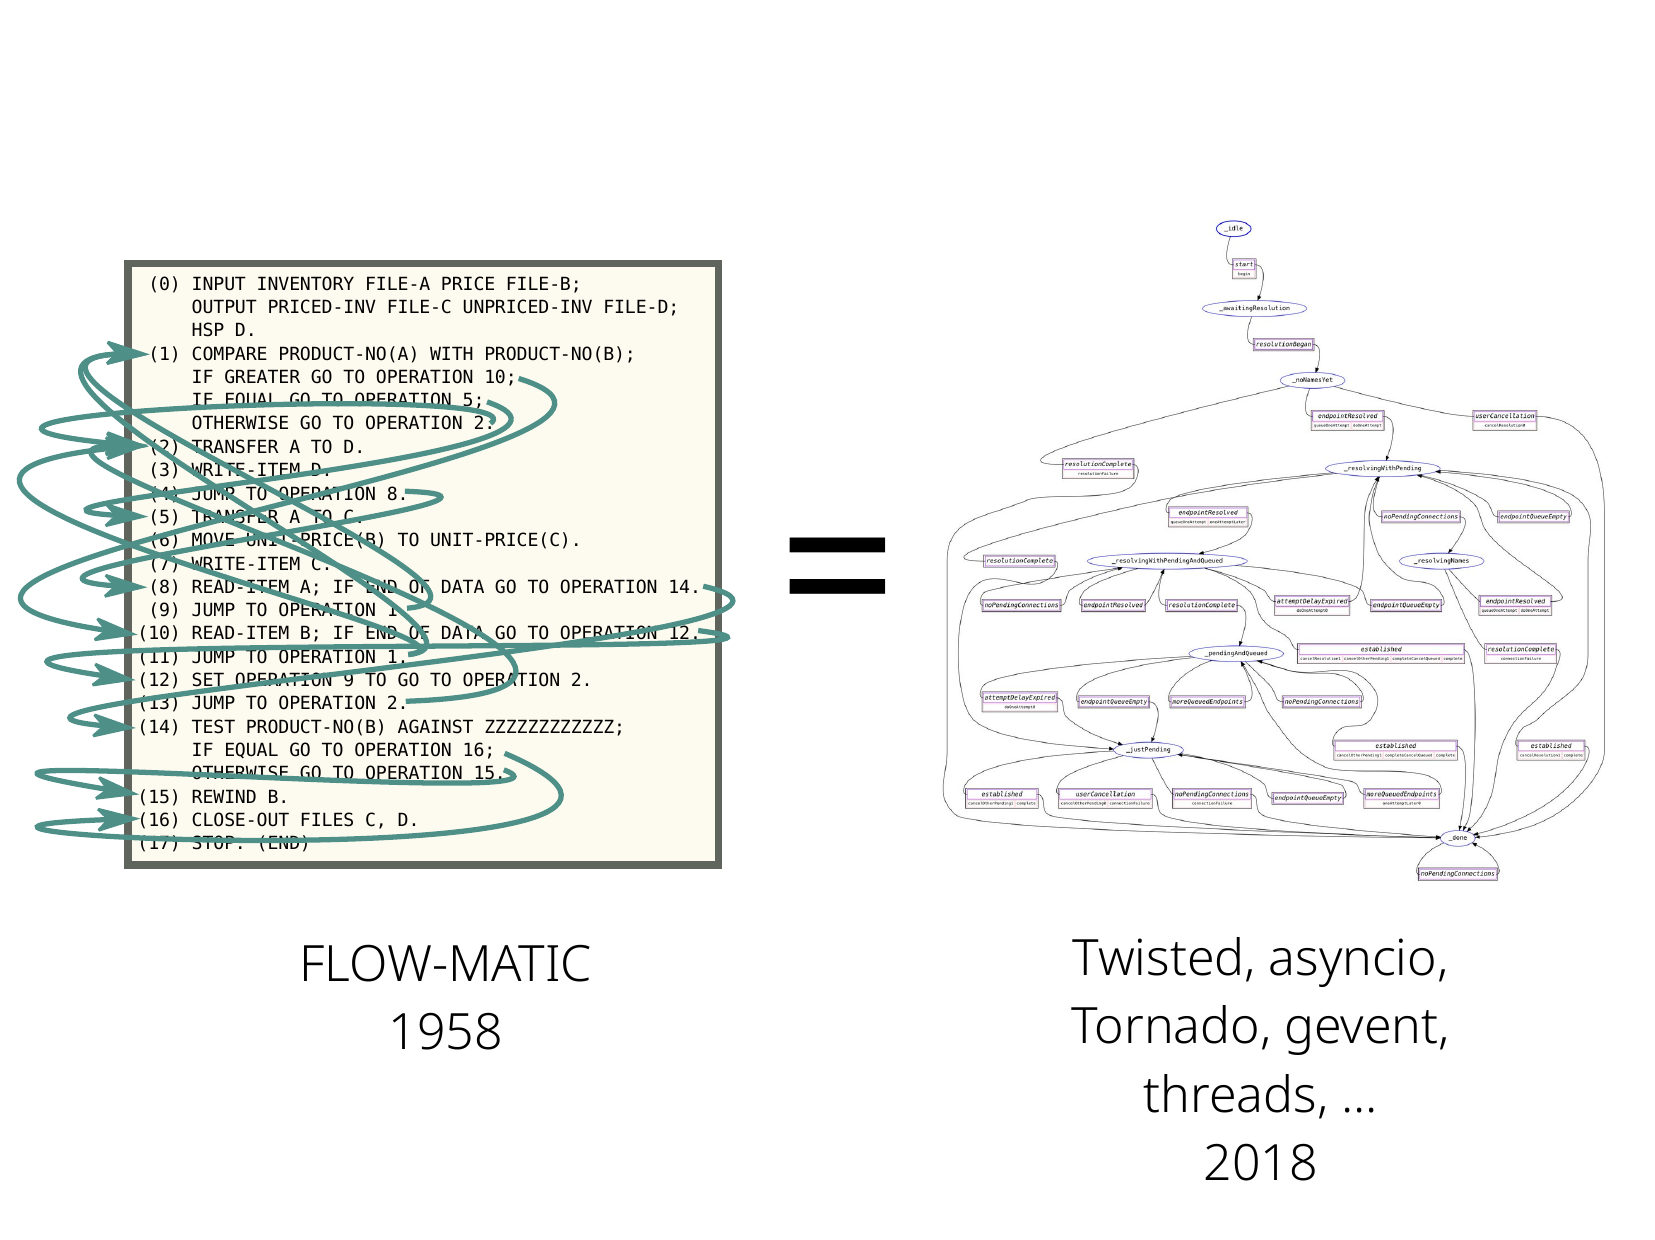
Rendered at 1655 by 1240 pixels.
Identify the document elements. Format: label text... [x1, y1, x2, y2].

text_box FLOW-MATIC 1958 [183, 920, 708, 1104]
title = [753, 432, 924, 686]
text_box Twisted, asyncio, Tornado, gevent, threads, ... 2018 [998, 914, 1524, 1179]
picture [16, 259, 736, 870]
picture [941, 219, 1606, 888]
